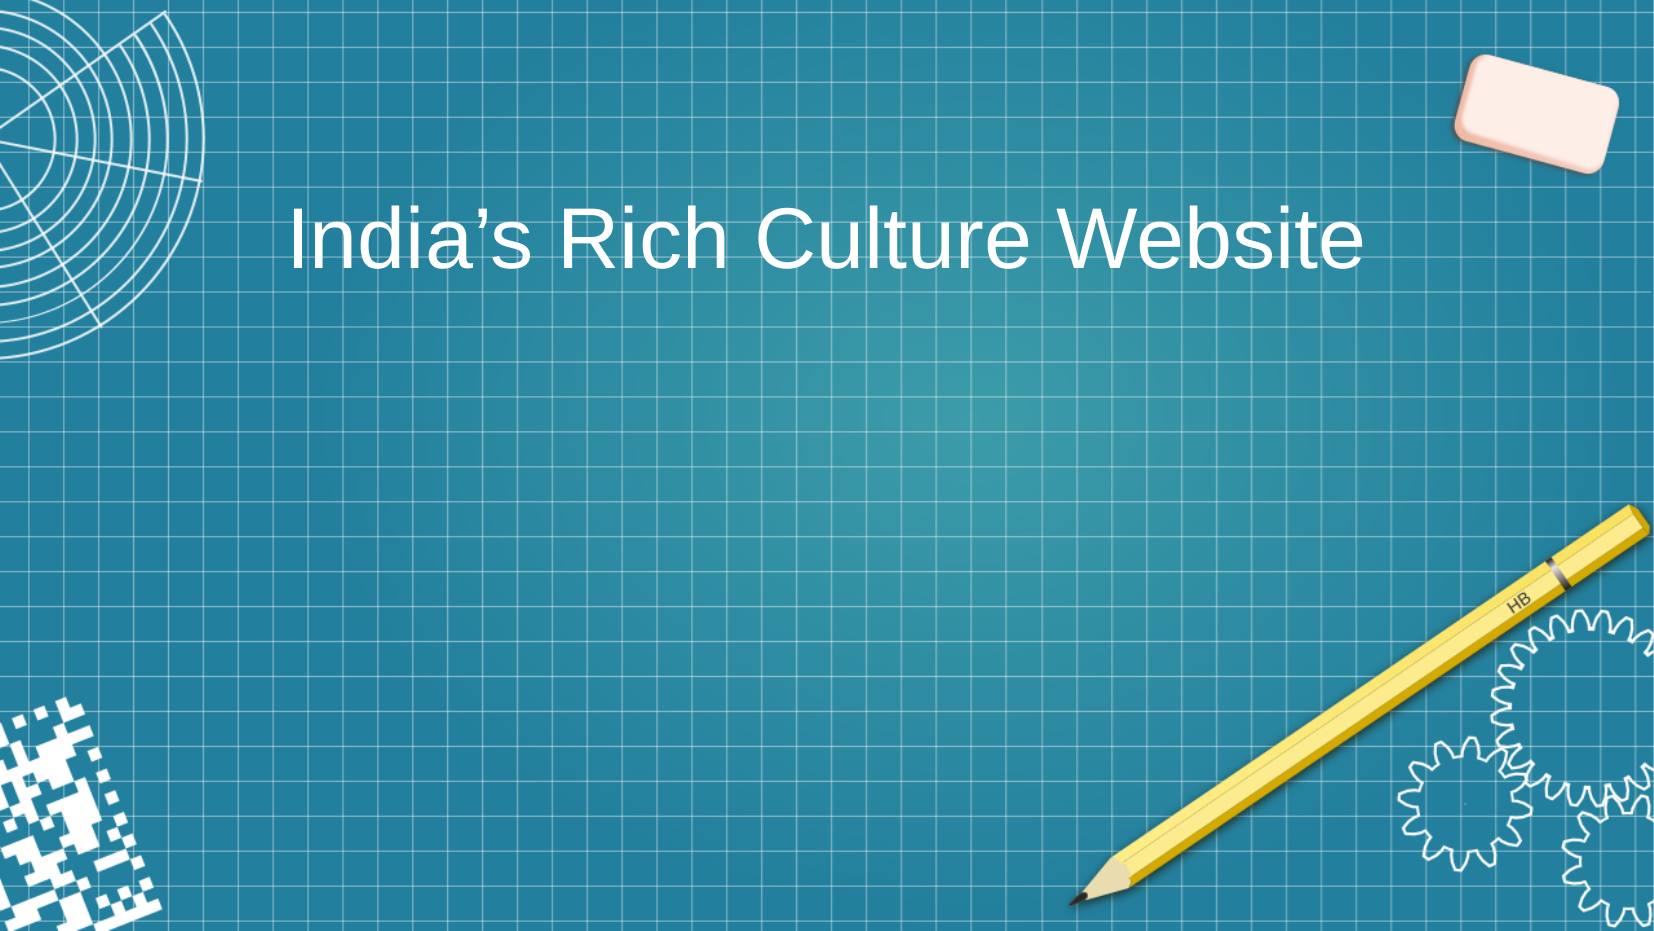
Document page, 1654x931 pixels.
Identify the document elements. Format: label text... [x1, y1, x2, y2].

title India’s Rich Culture Website [82, 132, 1571, 346]
picture [0, 0, 1654, 931]
